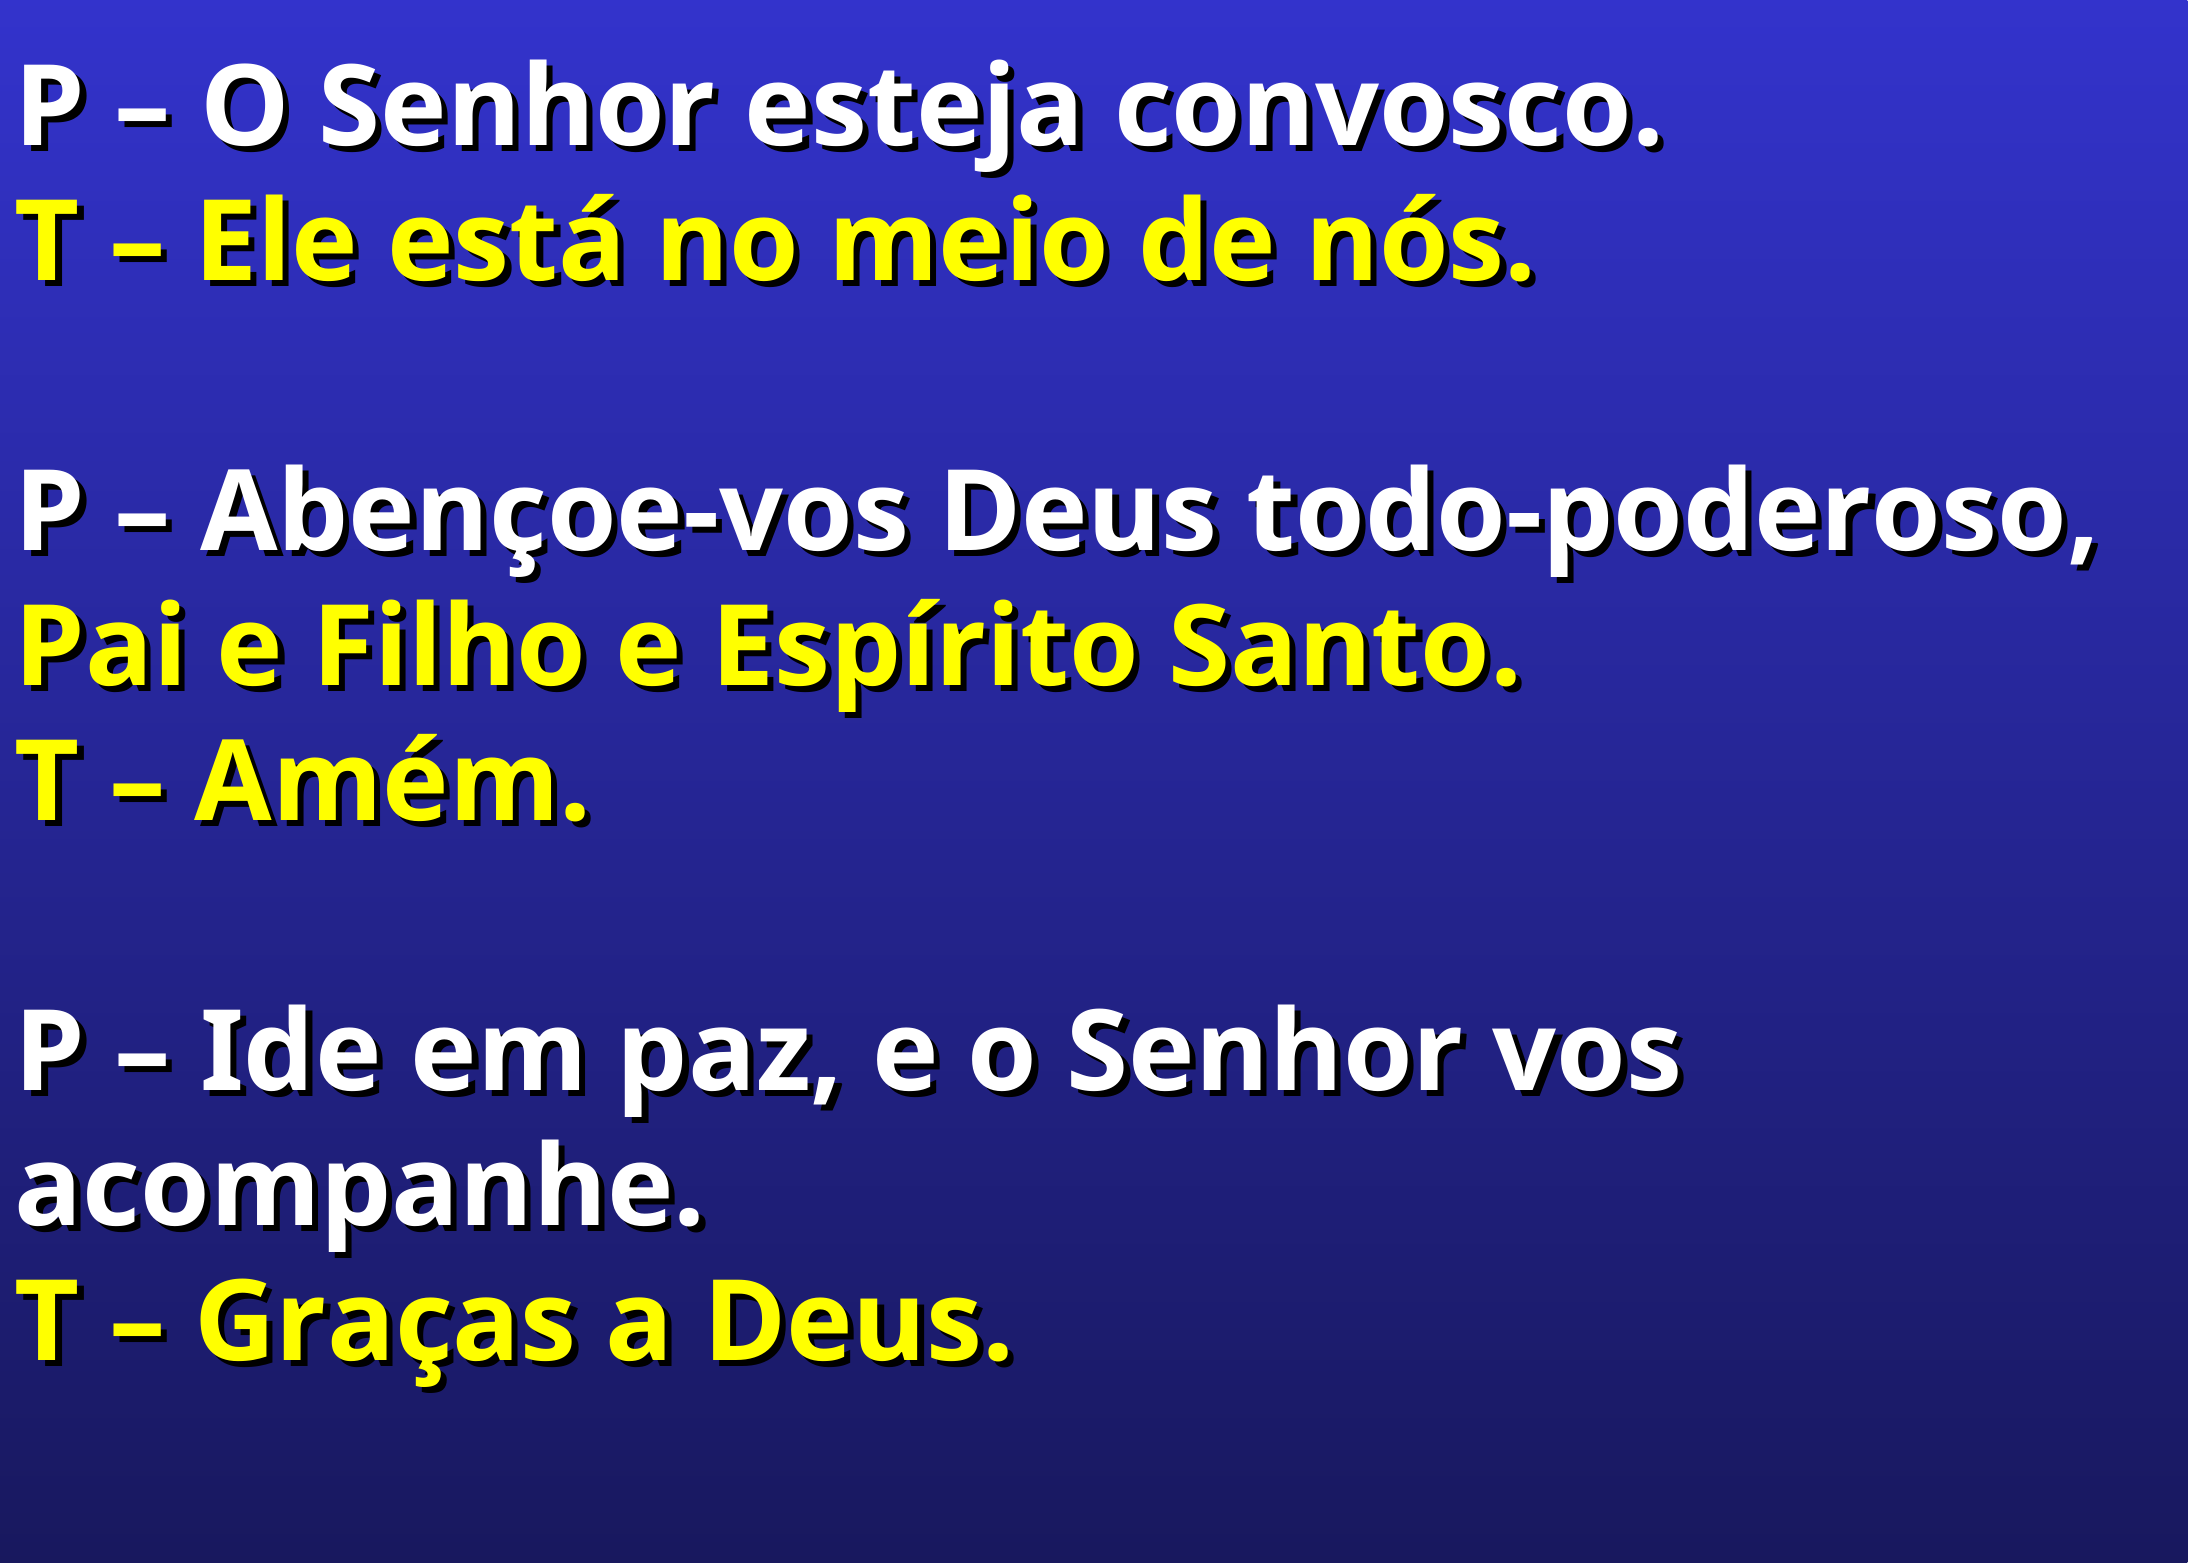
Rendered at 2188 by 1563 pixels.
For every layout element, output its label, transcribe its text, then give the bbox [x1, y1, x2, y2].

text_box P – O Senhor esteja convosco. T – Ele está no meio de nós. P – Abençoe-vos Deus todo-poderoso, Pai e Filho e Espírito Santo. T – Amém. P – Ide em paz, e o Senhor vos acompanhe. T – Graças a Deus. [0, 25, 2188, 1391]
